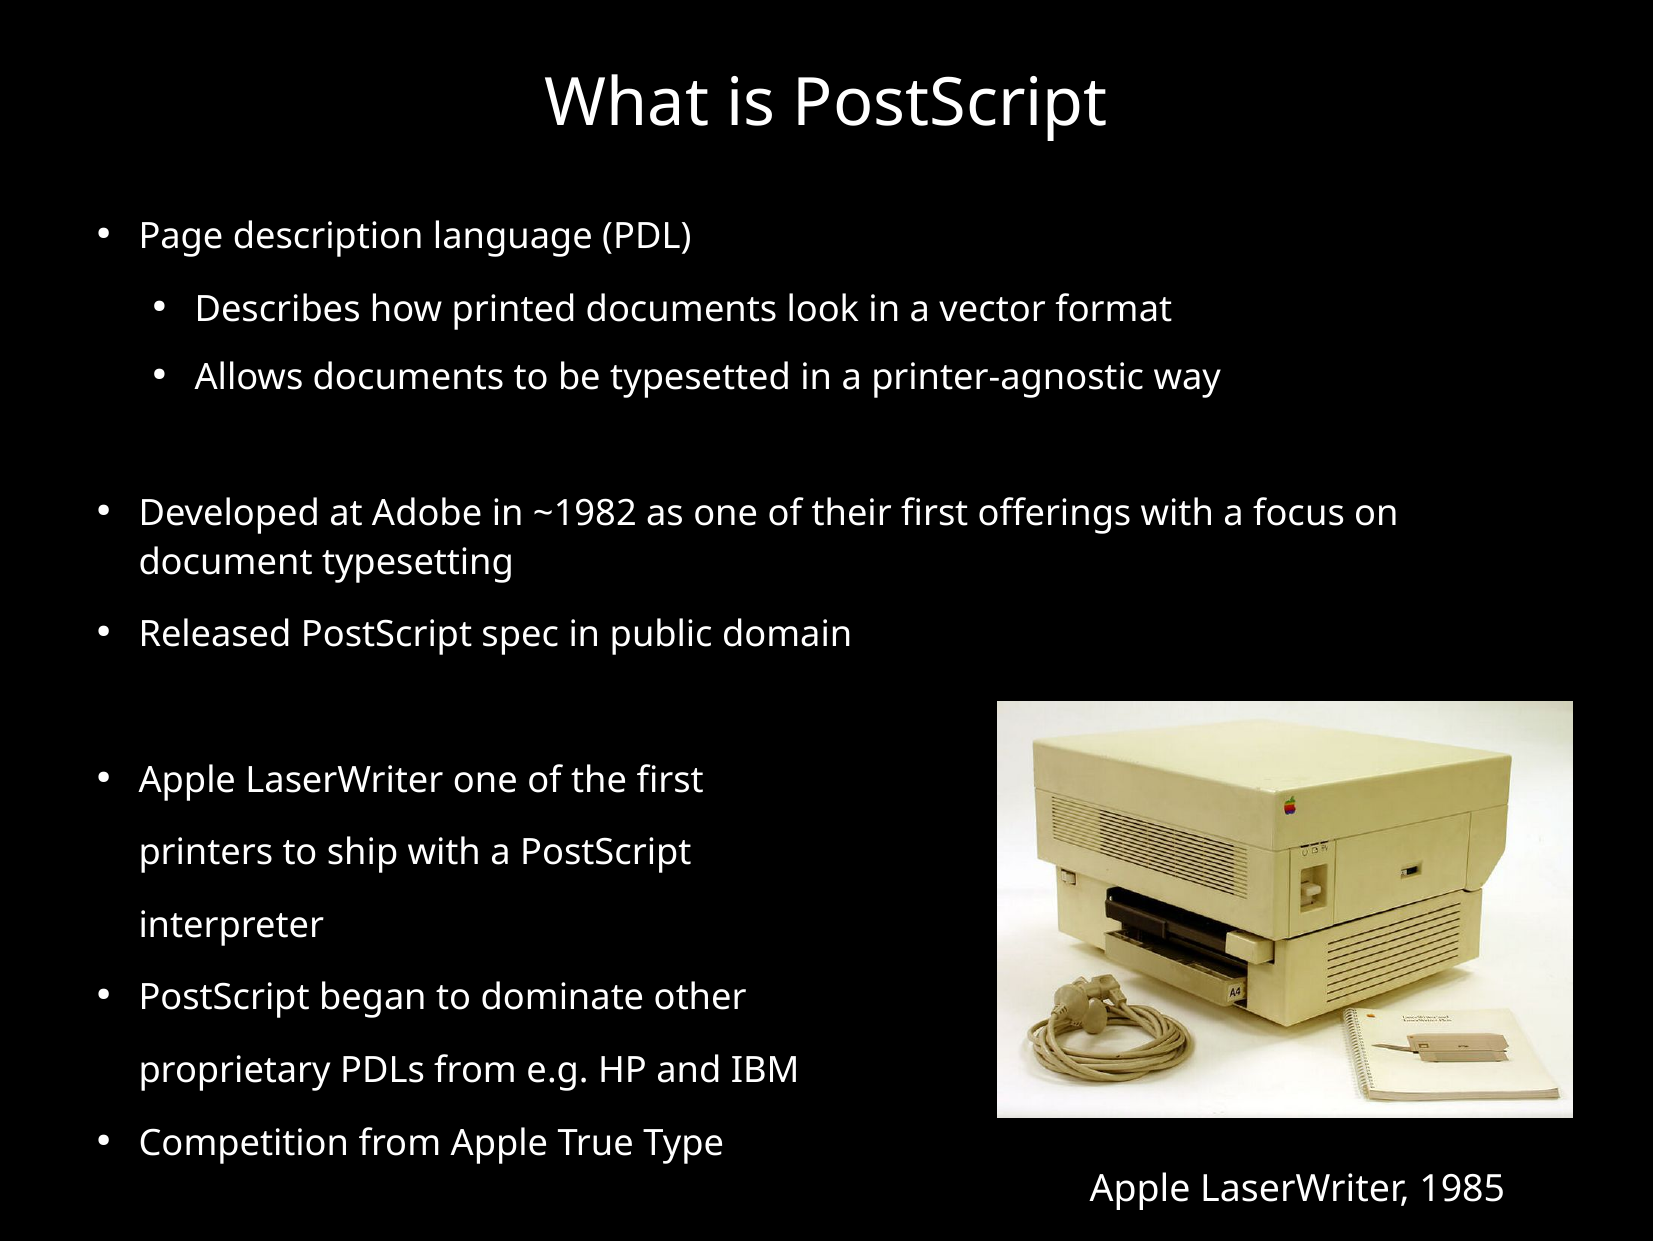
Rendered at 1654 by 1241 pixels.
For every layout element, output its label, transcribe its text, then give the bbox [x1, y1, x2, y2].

picture [997, 701, 1573, 1118]
text_box Apple LaserWriter, 1985 [1020, 1110, 1576, 1201]
list Page description language (PDL) Describes how printed documents look in a vector format Allows documents to be typesetted in a printer-agnostic way Developed at Adobe in ~1982 as one of their first offerings with a focus on document typesetting Released PostScript spec in public domain Apple LaserWriter one of the first printers to ship with a PostScript interpreter PostScript began to dominate other proprietary PDLs from e.g. HP and IBM Competition from Apple True Type [82, 210, 1571, 1171]
title What is PostScript [82, 49, 1571, 151]
